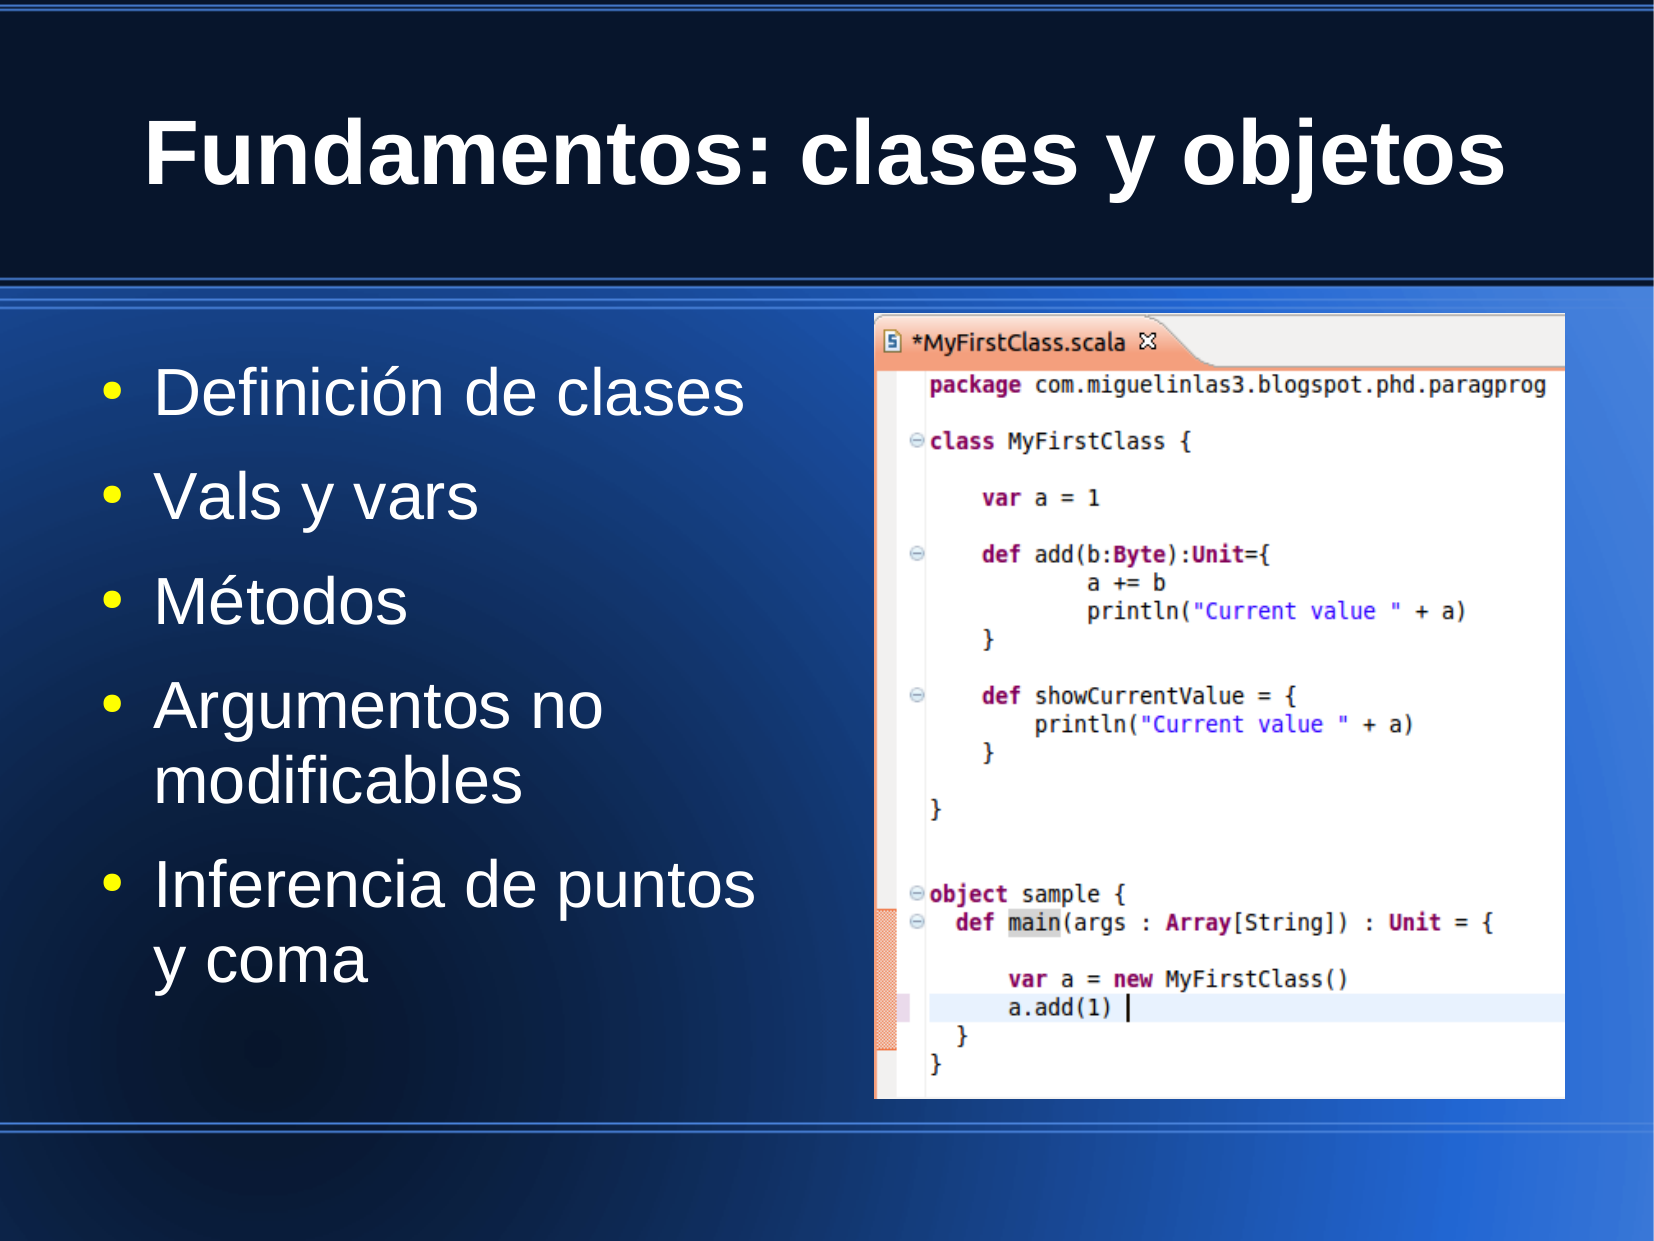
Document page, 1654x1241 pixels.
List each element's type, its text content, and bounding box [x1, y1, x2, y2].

list Definición de clases Vals y vars Métodos Argumentos no modificables Inferencia de puntos y coma [82, 355, 809, 1174]
title Fundamentos: clases y objetos [82, 49, 1571, 257]
picture [0, 0, 1654, 1241]
